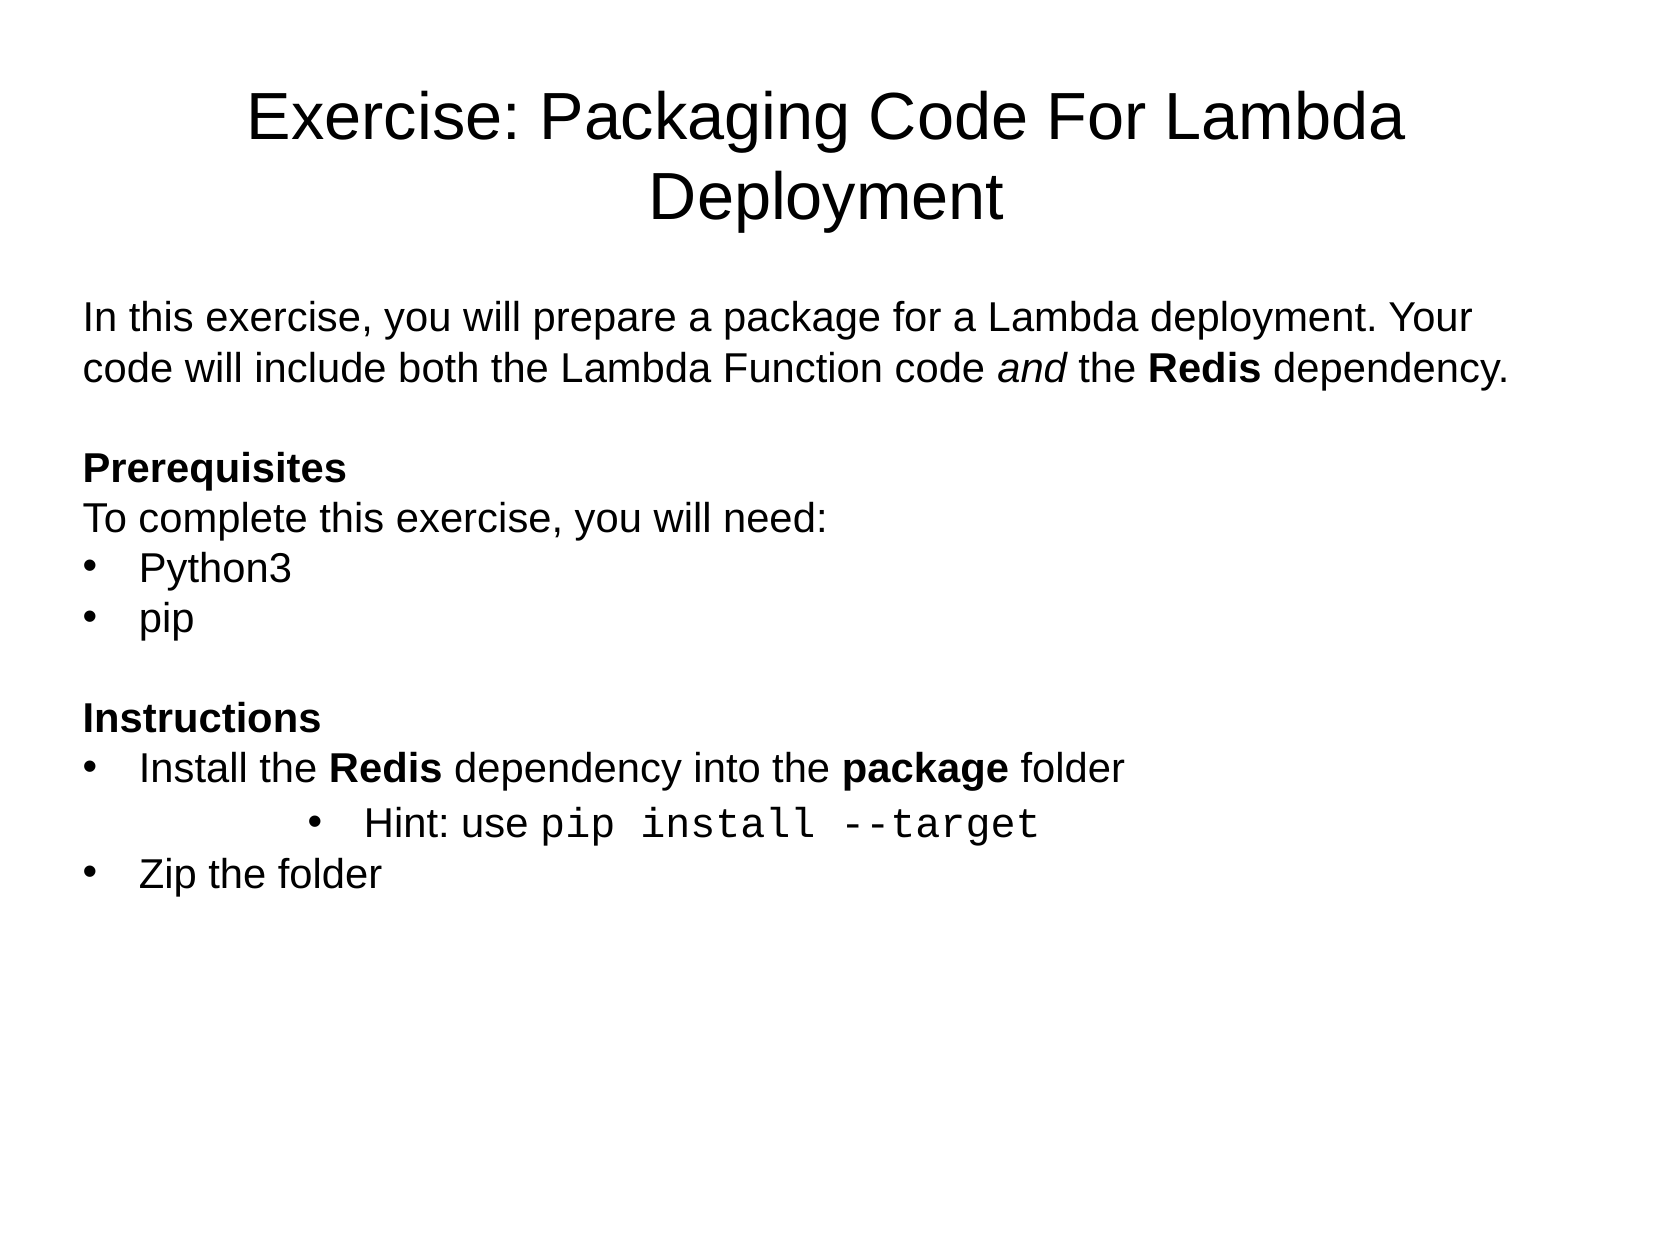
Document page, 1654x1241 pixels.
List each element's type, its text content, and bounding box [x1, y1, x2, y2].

list In this exercise, you will prepare a package for a Lambda deployment. Your code will include both the Lambda Function code and the Redis dependency. Prerequisites To complete this exercise, you will need: Python3 pip Instructions Install the Redis dependency into the package folder Hint: use pip install --target Zip the folder [82, 290, 1571, 952]
title Exercise: Packaging Code For Lambda Deployment [82, 49, 1571, 257]
